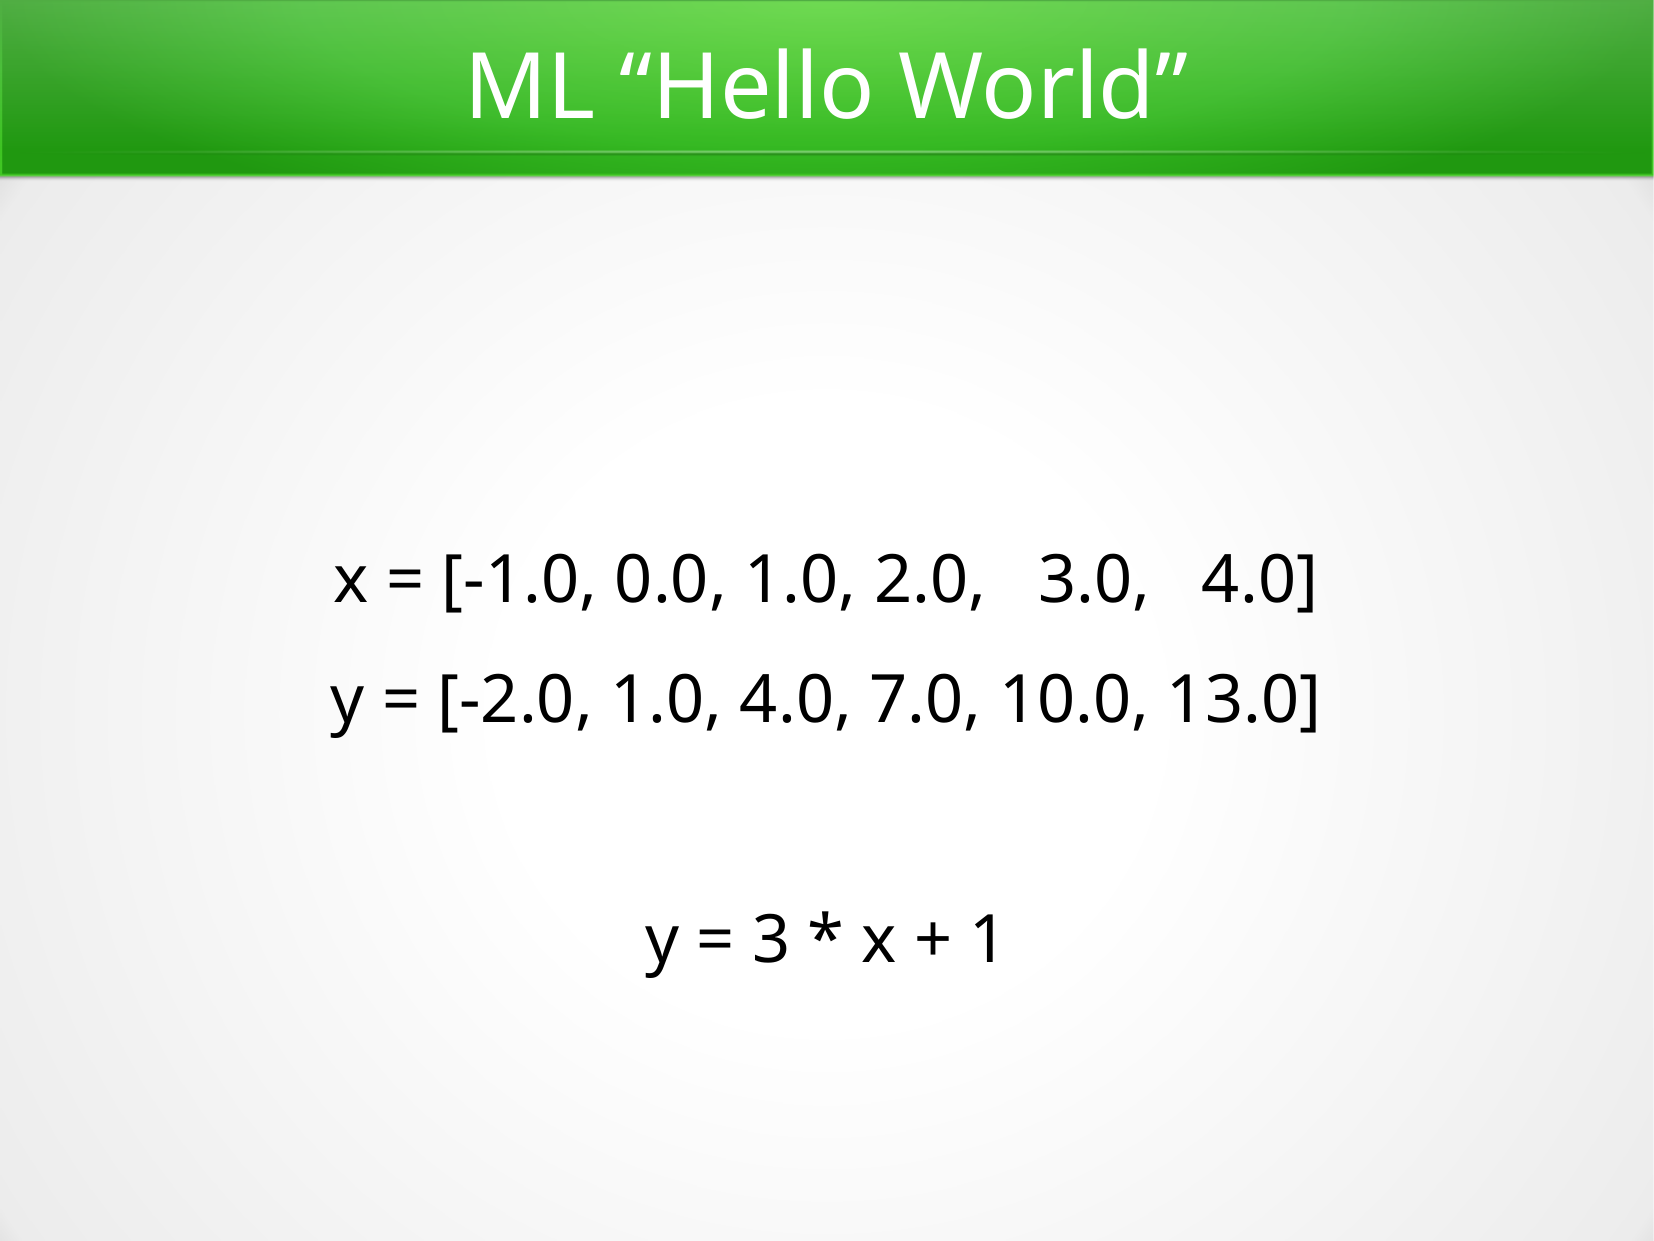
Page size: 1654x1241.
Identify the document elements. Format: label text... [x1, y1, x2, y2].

list x = [-1.0, 0.0, 1.0, 2.0, 3.0, 4.0] y = [-2.0, 1.0, 4.0, 7.0, 10.0, 13.0] y = 3 * x + 1 [82, 290, 1571, 1010]
title ML “Hello World” [82, 11, 1571, 154]
picture [0, 0, 1654, 1241]
